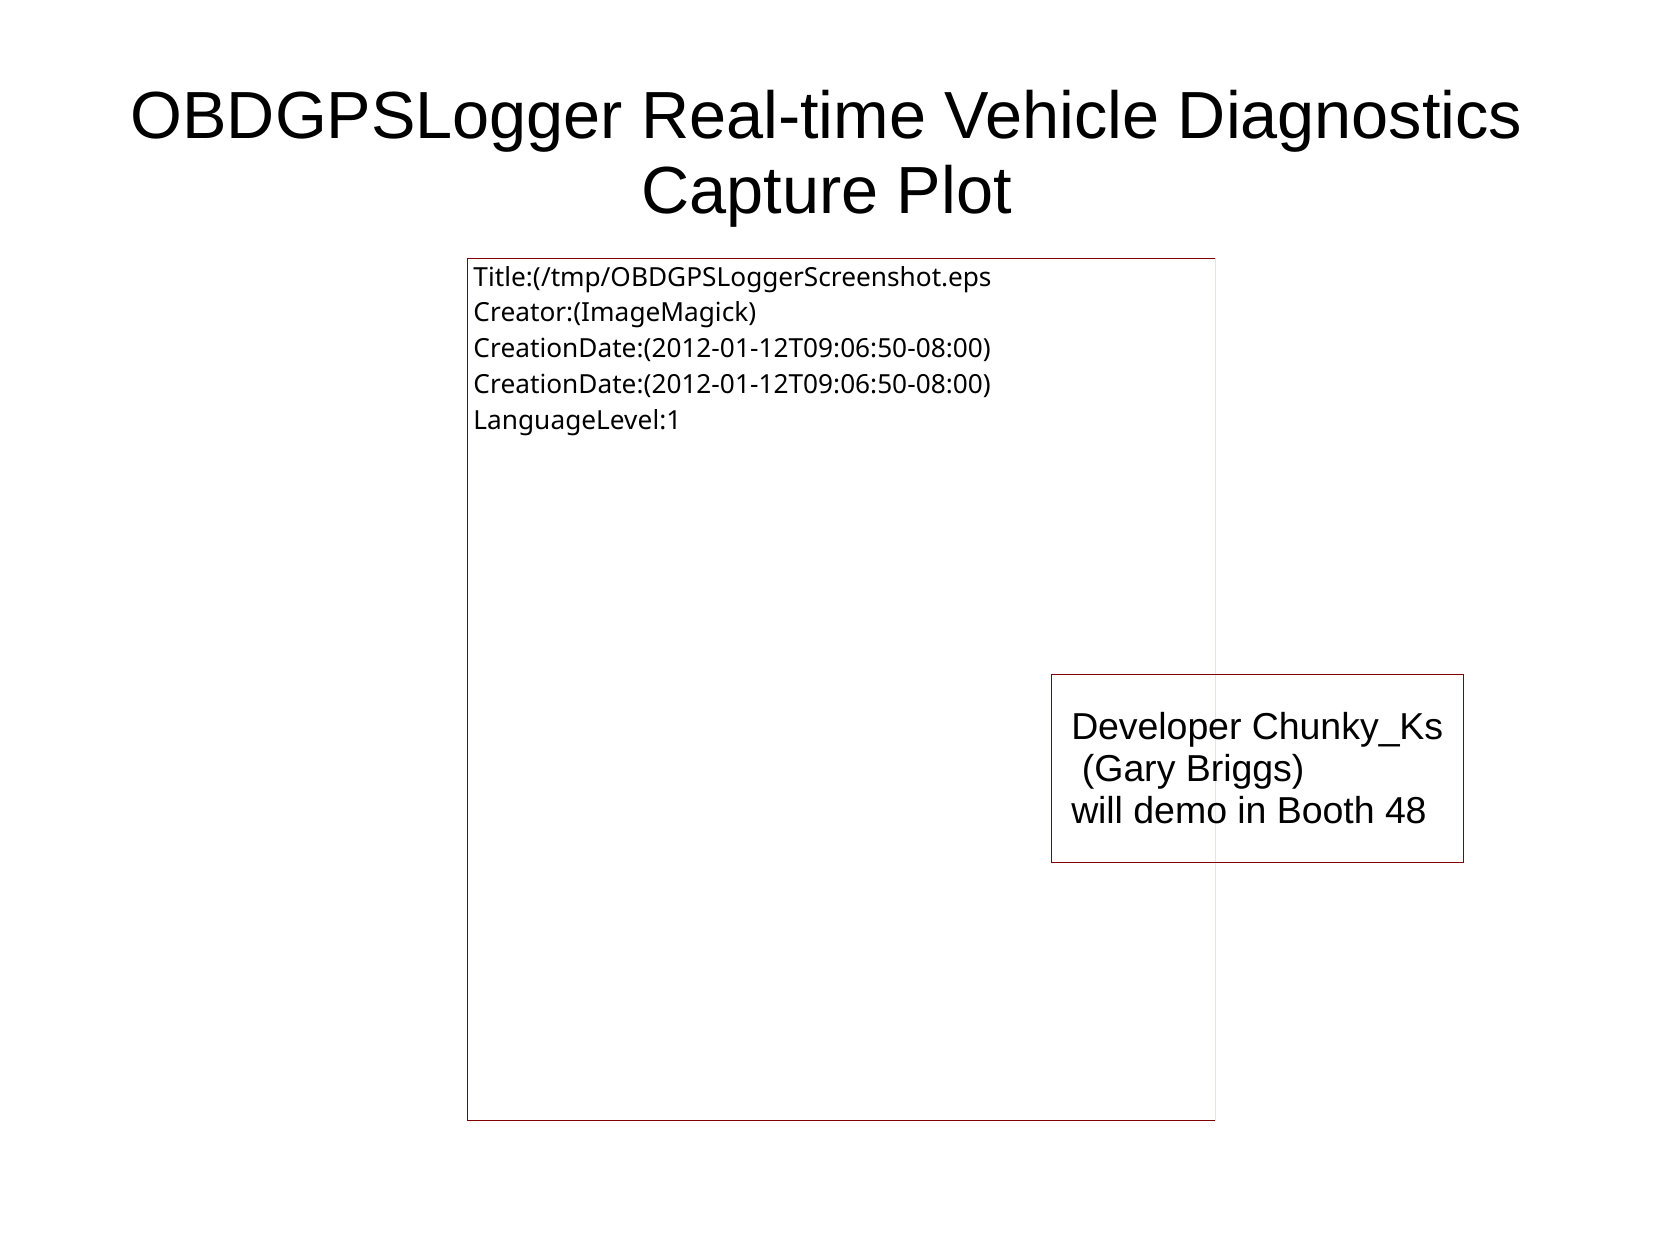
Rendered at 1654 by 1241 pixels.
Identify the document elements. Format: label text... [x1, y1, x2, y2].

title OBDGPSLogger Real-time Vehicle Diagnostics Capture Plot [82, 49, 1571, 257]
text_box Developer Chunky_Ks (Gary Briggs) will demo in Booth 48 [1056, 698, 1459, 840]
picture [1052, 675, 1216, 862]
picture [465, 256, 1216, 1121]
